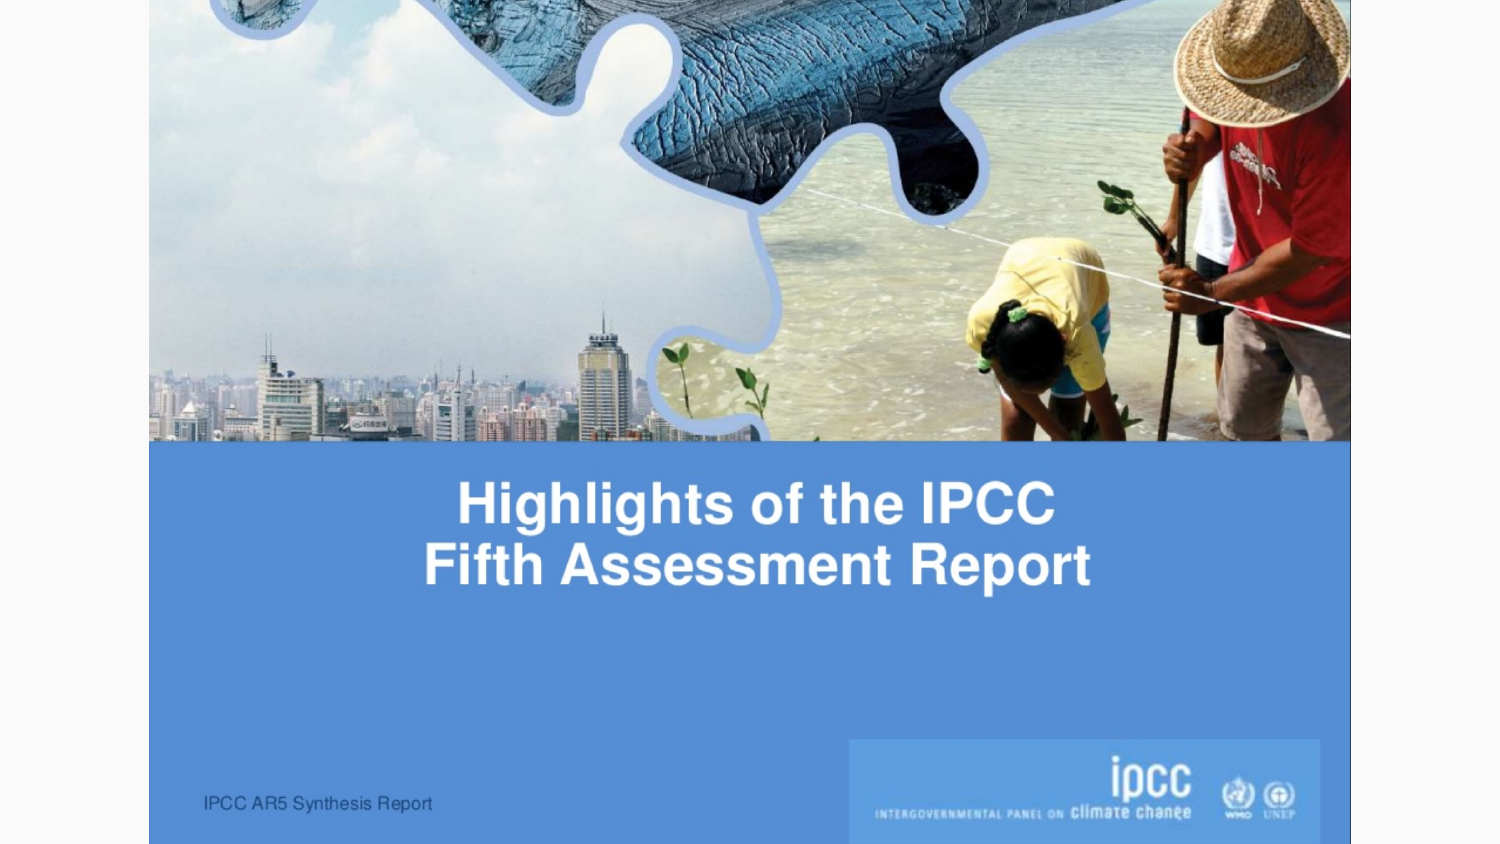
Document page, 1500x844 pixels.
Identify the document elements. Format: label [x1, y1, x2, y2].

picture [149, 0, 1351, 844]
